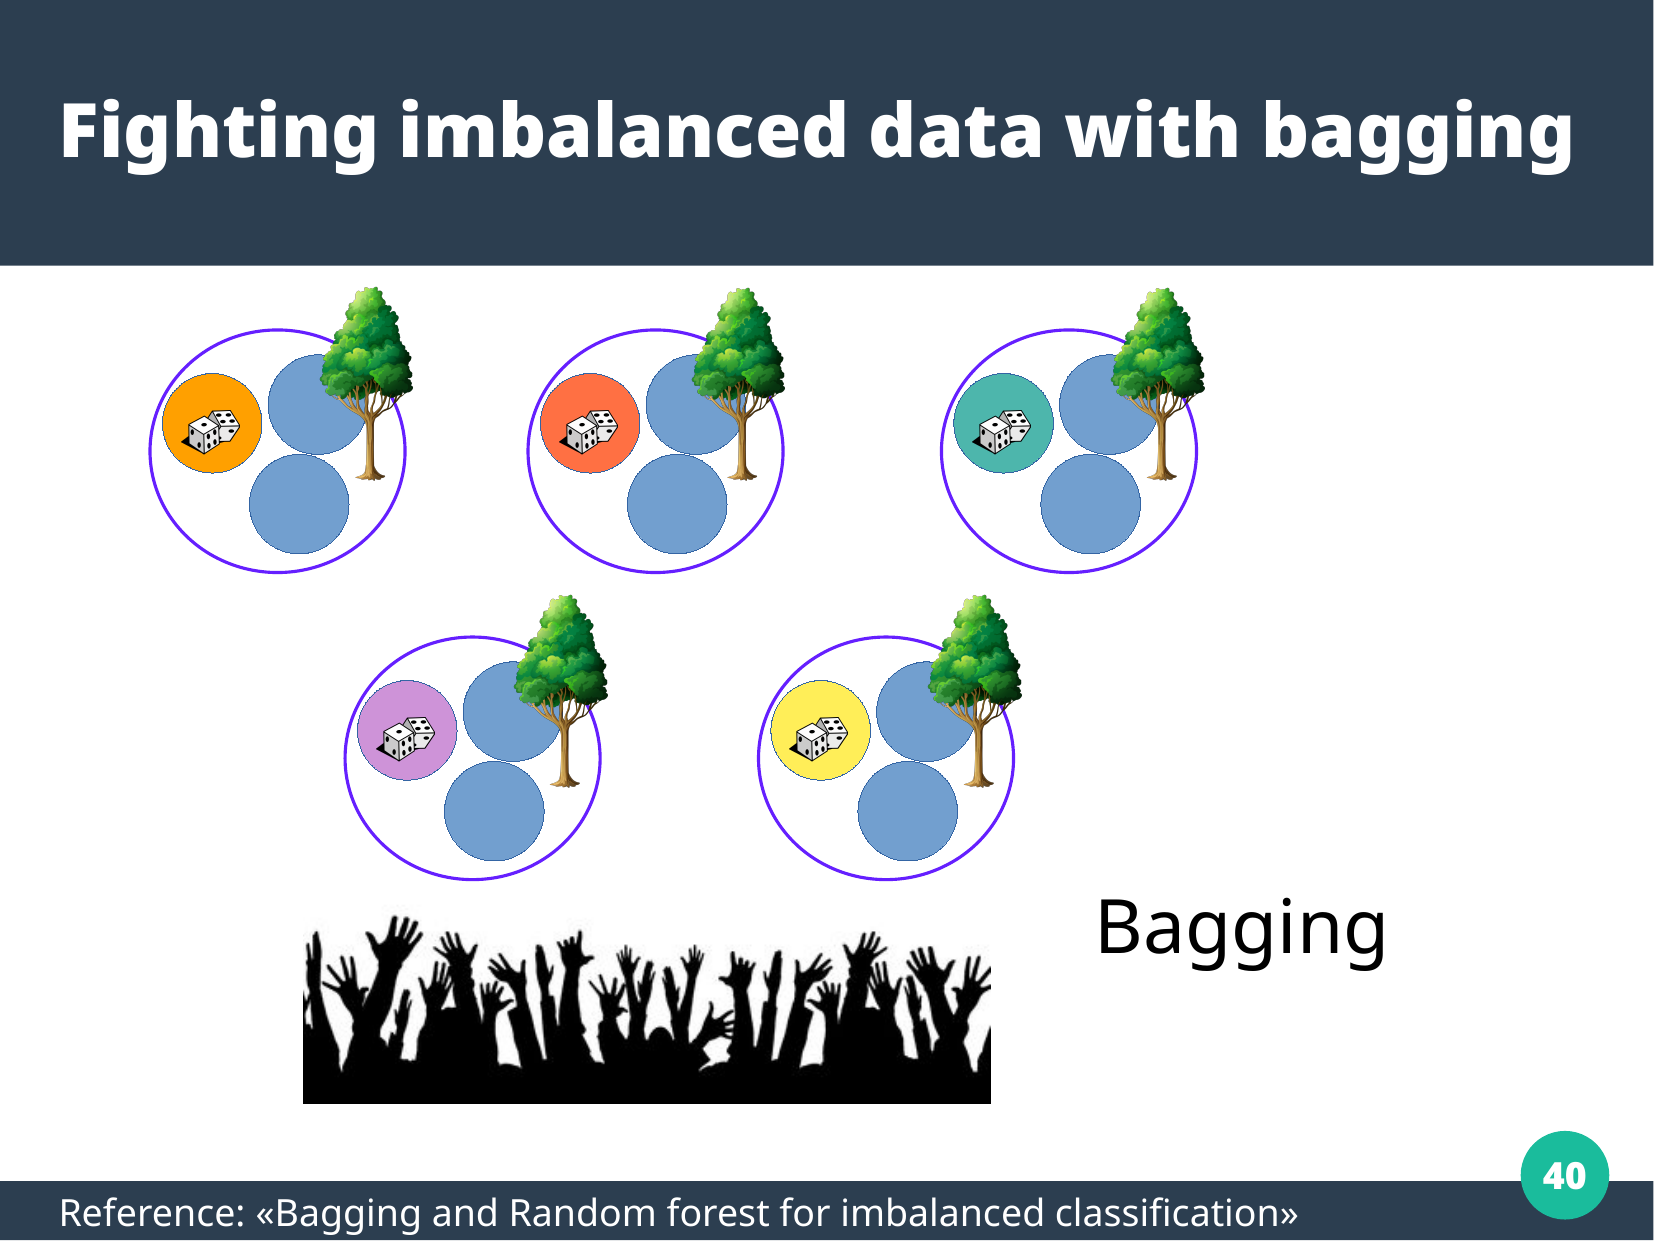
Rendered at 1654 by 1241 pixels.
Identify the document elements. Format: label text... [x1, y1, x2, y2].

title Fighting imbalanced data with bagging [59, 49, 1595, 207]
picture [789, 717, 848, 762]
picture [509, 592, 612, 788]
text_box [953, 373, 1054, 474]
picture [376, 717, 435, 762]
text_box [1040, 354, 1141, 554]
picture [381, 839, 564, 878]
text_box [770, 680, 871, 781]
picture [559, 410, 618, 455]
picture [315, 284, 417, 481]
picture [687, 285, 789, 481]
text_box [249, 354, 350, 554]
picture [181, 410, 240, 455]
text_box [357, 680, 458, 781]
text_box [162, 373, 262, 474]
text_box [444, 662, 545, 861]
picture [794, 839, 978, 878]
text_box Reference: «Bagging and Random forest for imbalanced classification» [43, 1179, 1165, 1241]
text_box [857, 662, 958, 861]
picture [923, 592, 1026, 788]
text_box [540, 373, 640, 474]
text_box Bagging [1080, 865, 1365, 976]
picture [1106, 285, 1209, 481]
text_box [627, 355, 728, 554]
picture [972, 410, 1031, 455]
picture [303, 839, 991, 1104]
